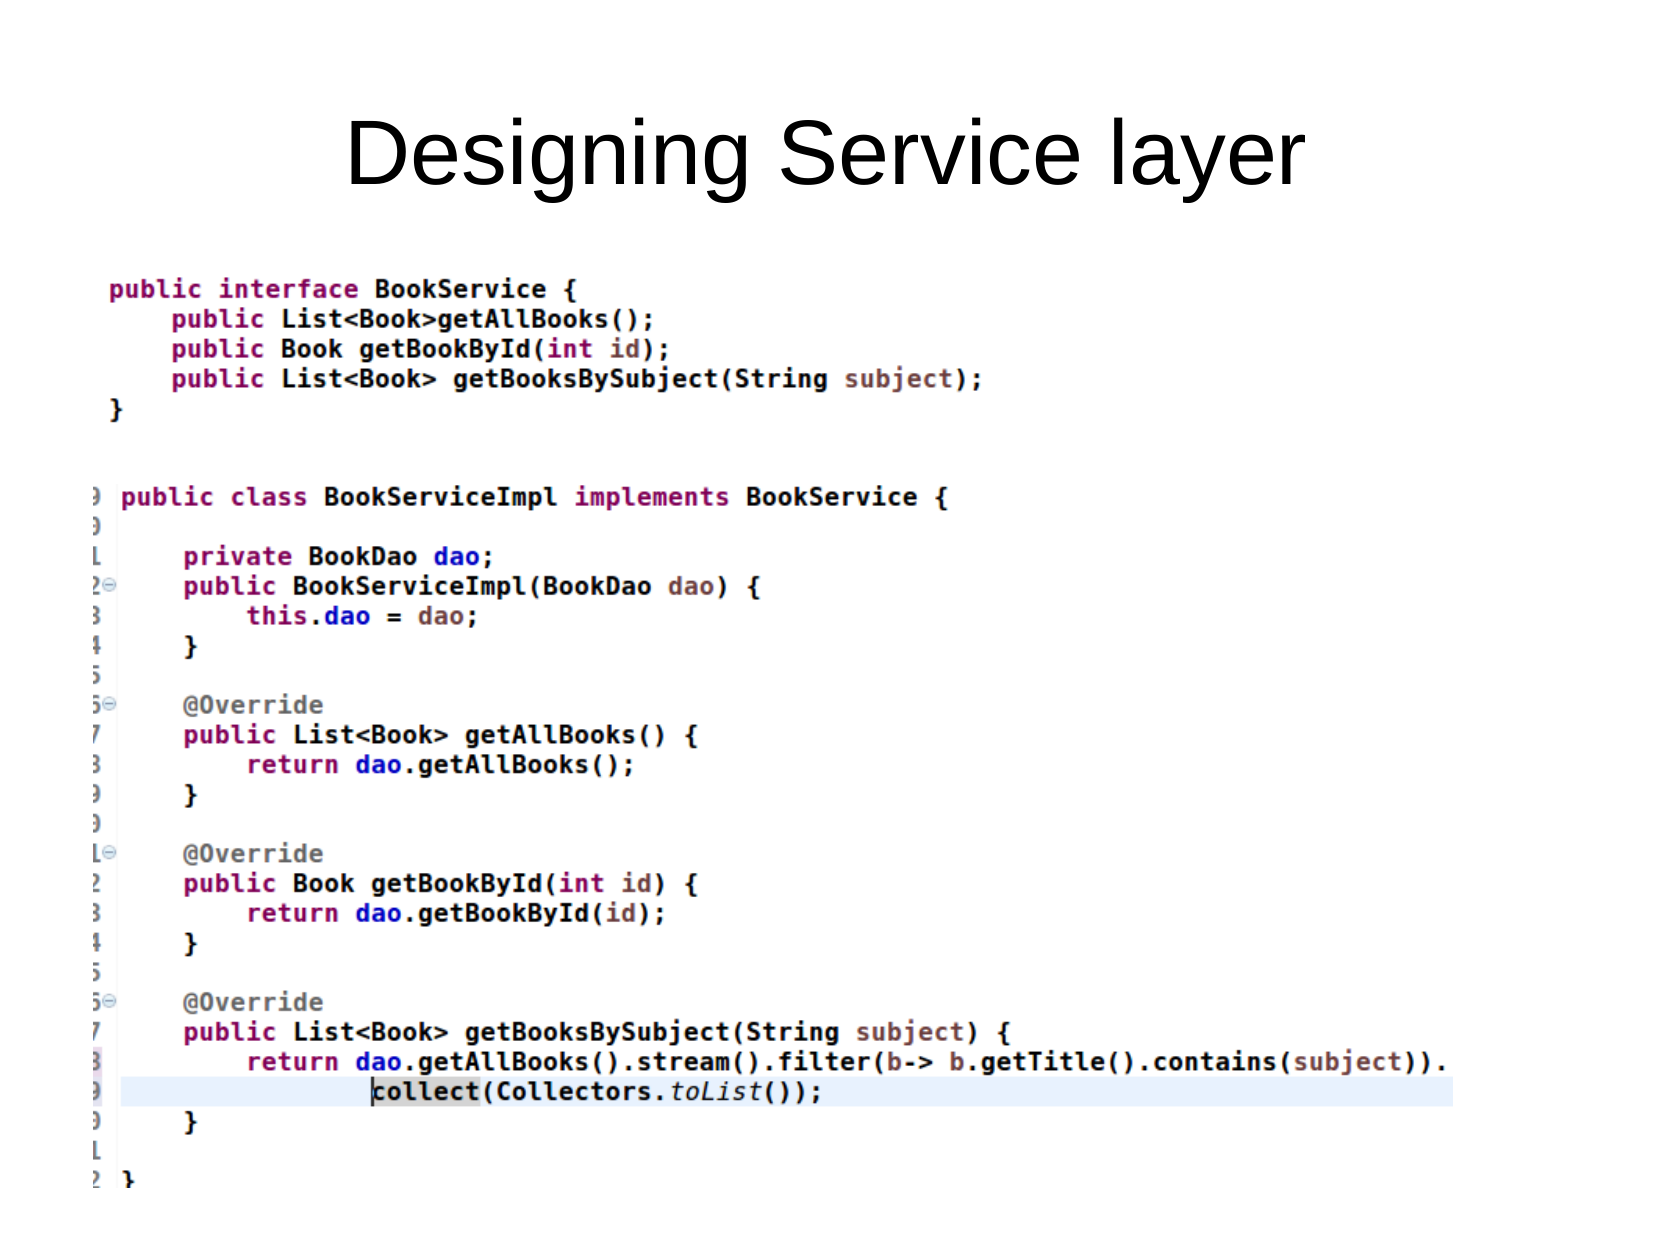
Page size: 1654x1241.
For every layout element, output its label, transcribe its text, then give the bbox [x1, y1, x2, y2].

picture [93, 484, 1453, 1188]
title Designing Service layer [82, 49, 1571, 257]
picture [106, 273, 993, 449]
